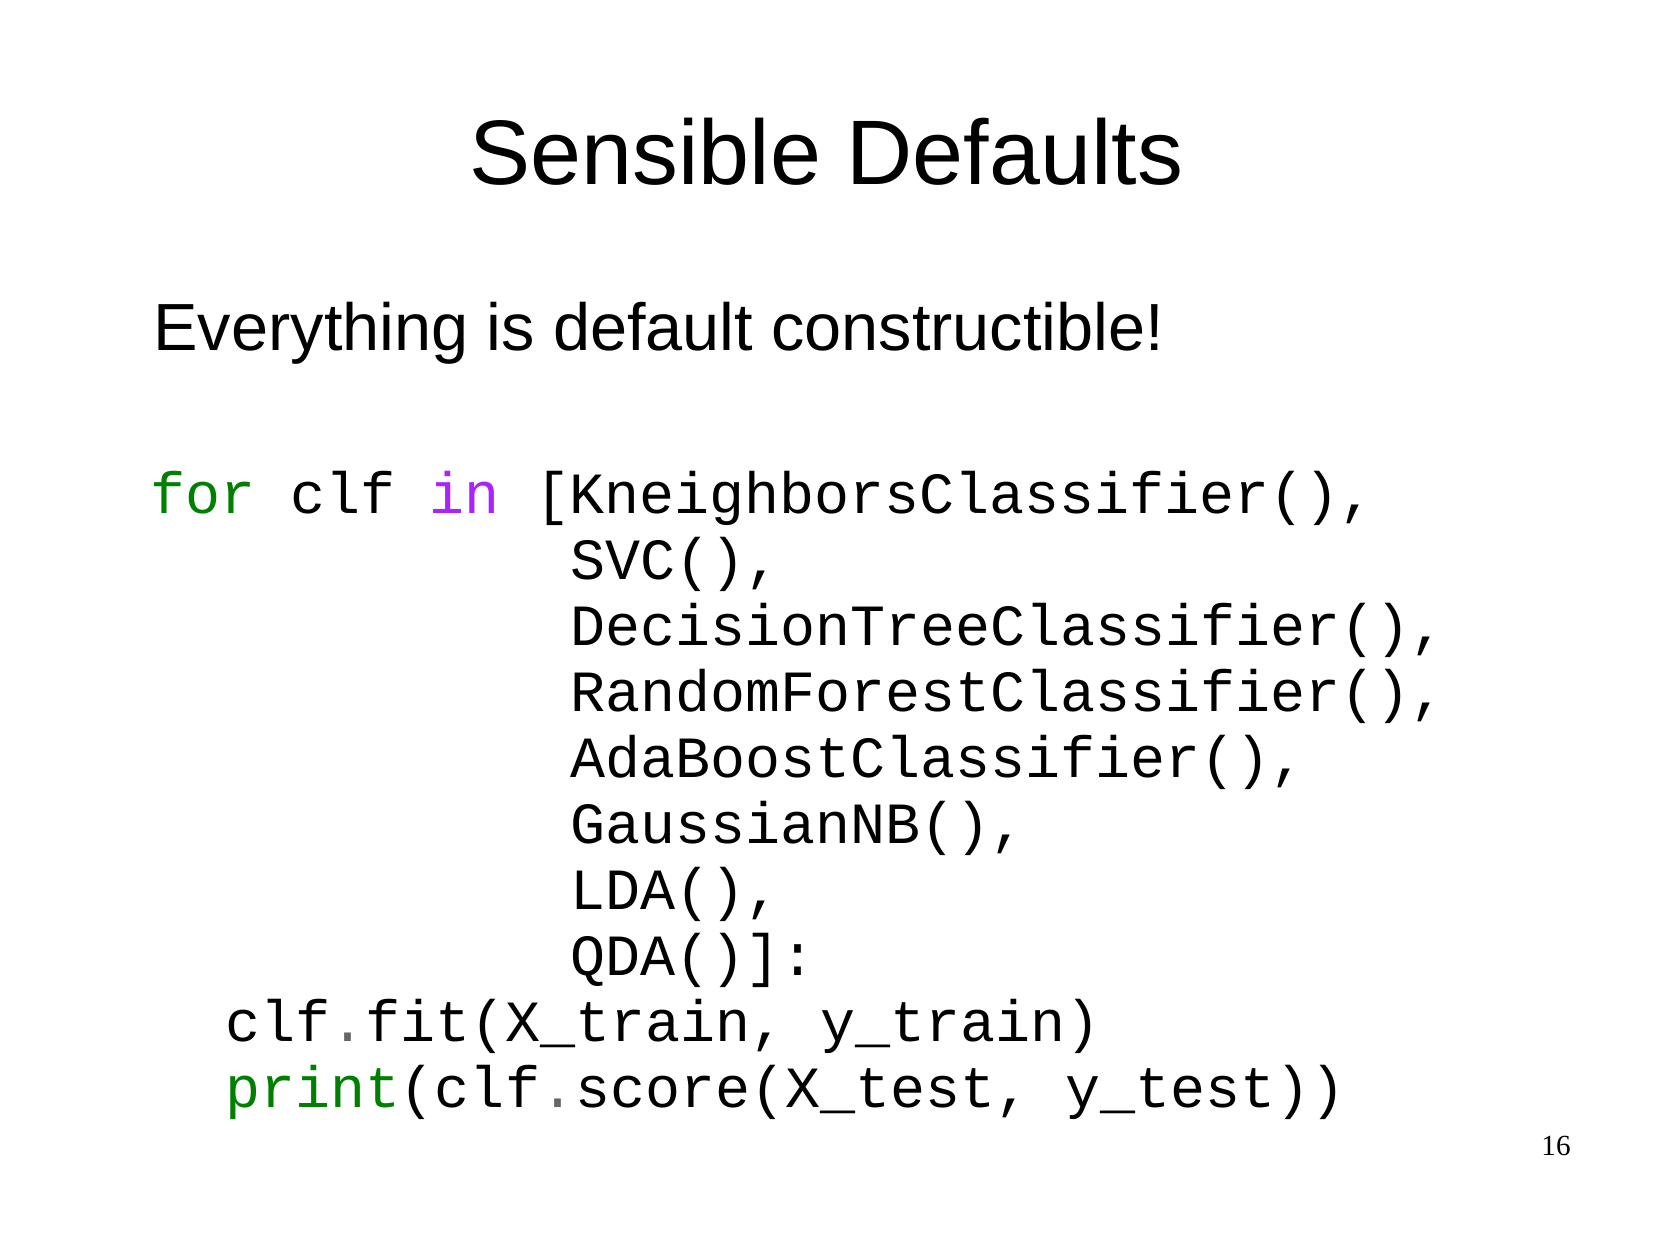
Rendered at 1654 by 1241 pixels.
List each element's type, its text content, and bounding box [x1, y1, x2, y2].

text_box for clf in [KneighborsClassifier(), SVC(), DecisionTreeClassifier(), RandomForestClassifier(), AdaBoostClassifier(), GaussianNB(), LDA(), QDA()]: clf.fit(X_train, y_train) print(clf.score(X_test, y_test)) [150, 464, 1446, 1126]
list Everything is default constructible! [82, 290, 1571, 1010]
title Sensible Defaults [82, 49, 1571, 257]
